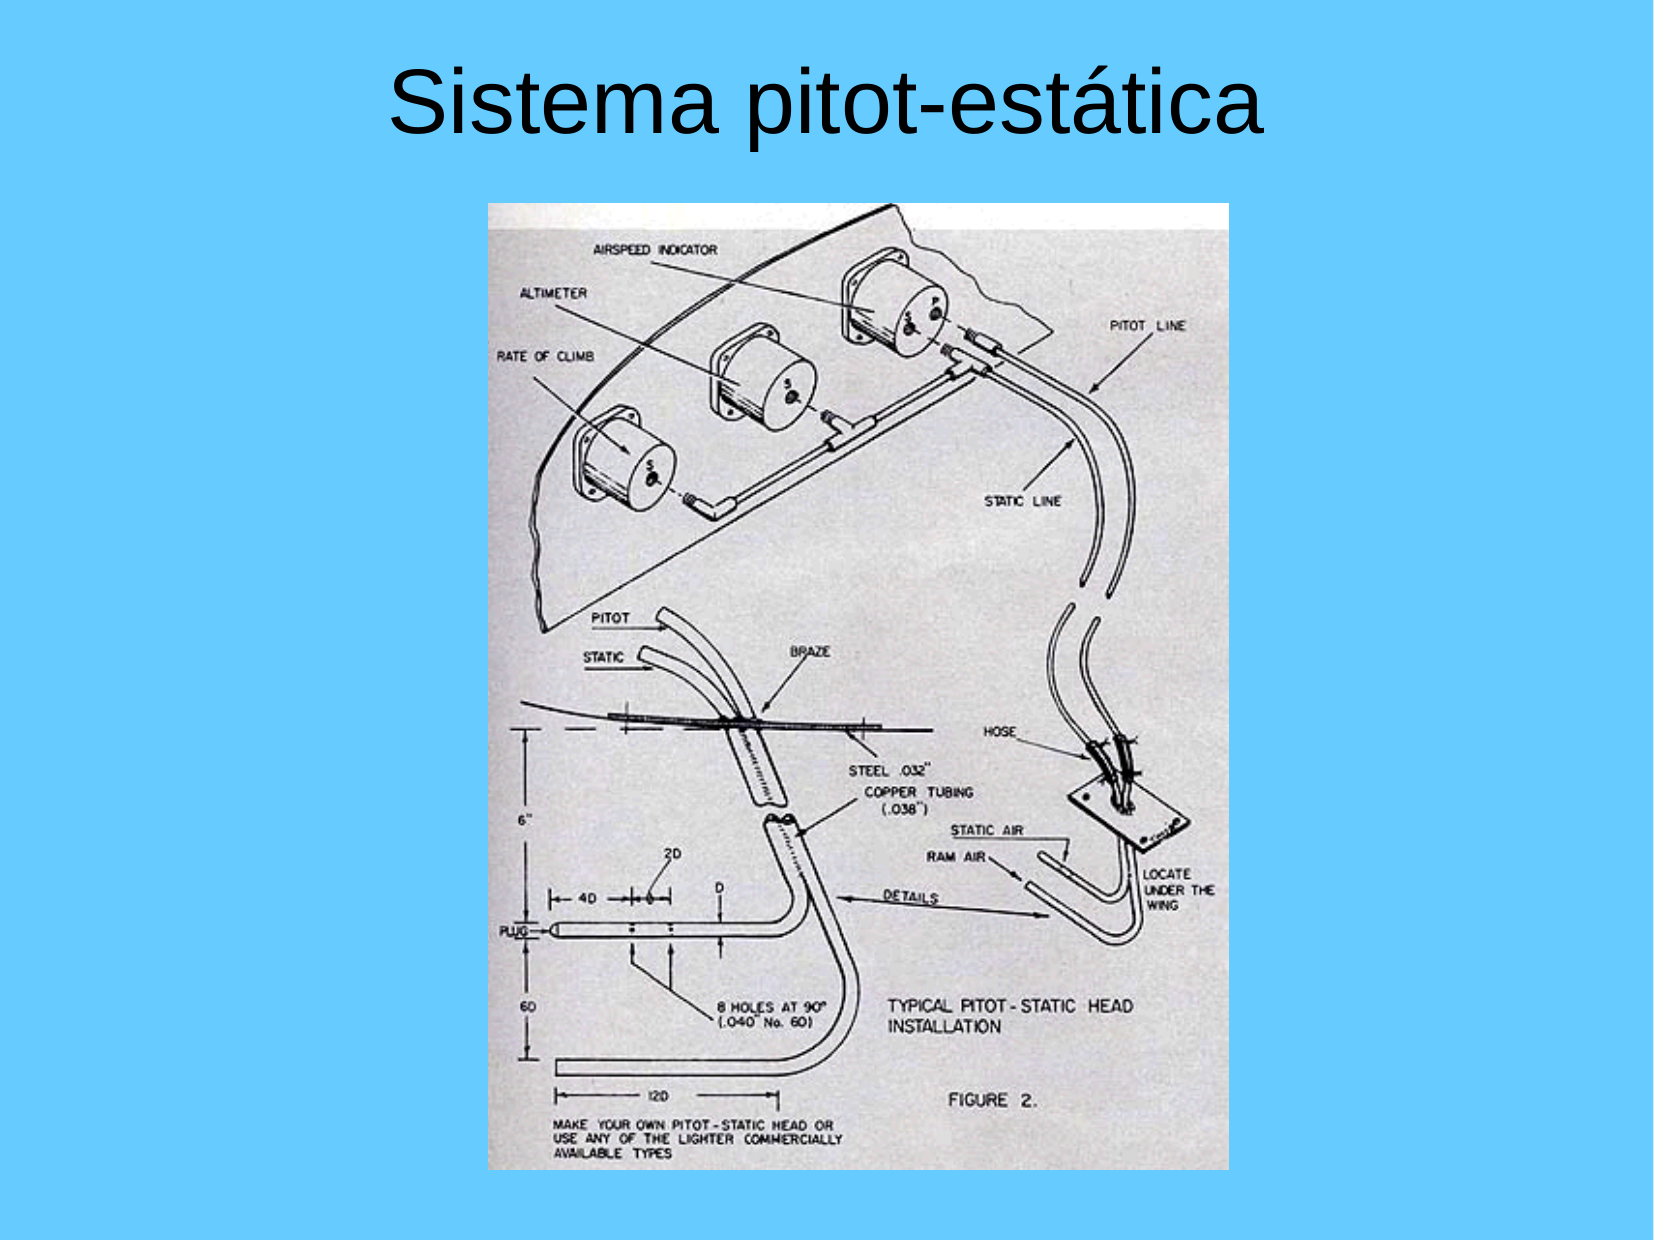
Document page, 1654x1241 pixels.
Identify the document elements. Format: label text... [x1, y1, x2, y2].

title Sistema pitot-estática [82, 49, 1571, 257]
picture [488, 203, 1229, 1170]
